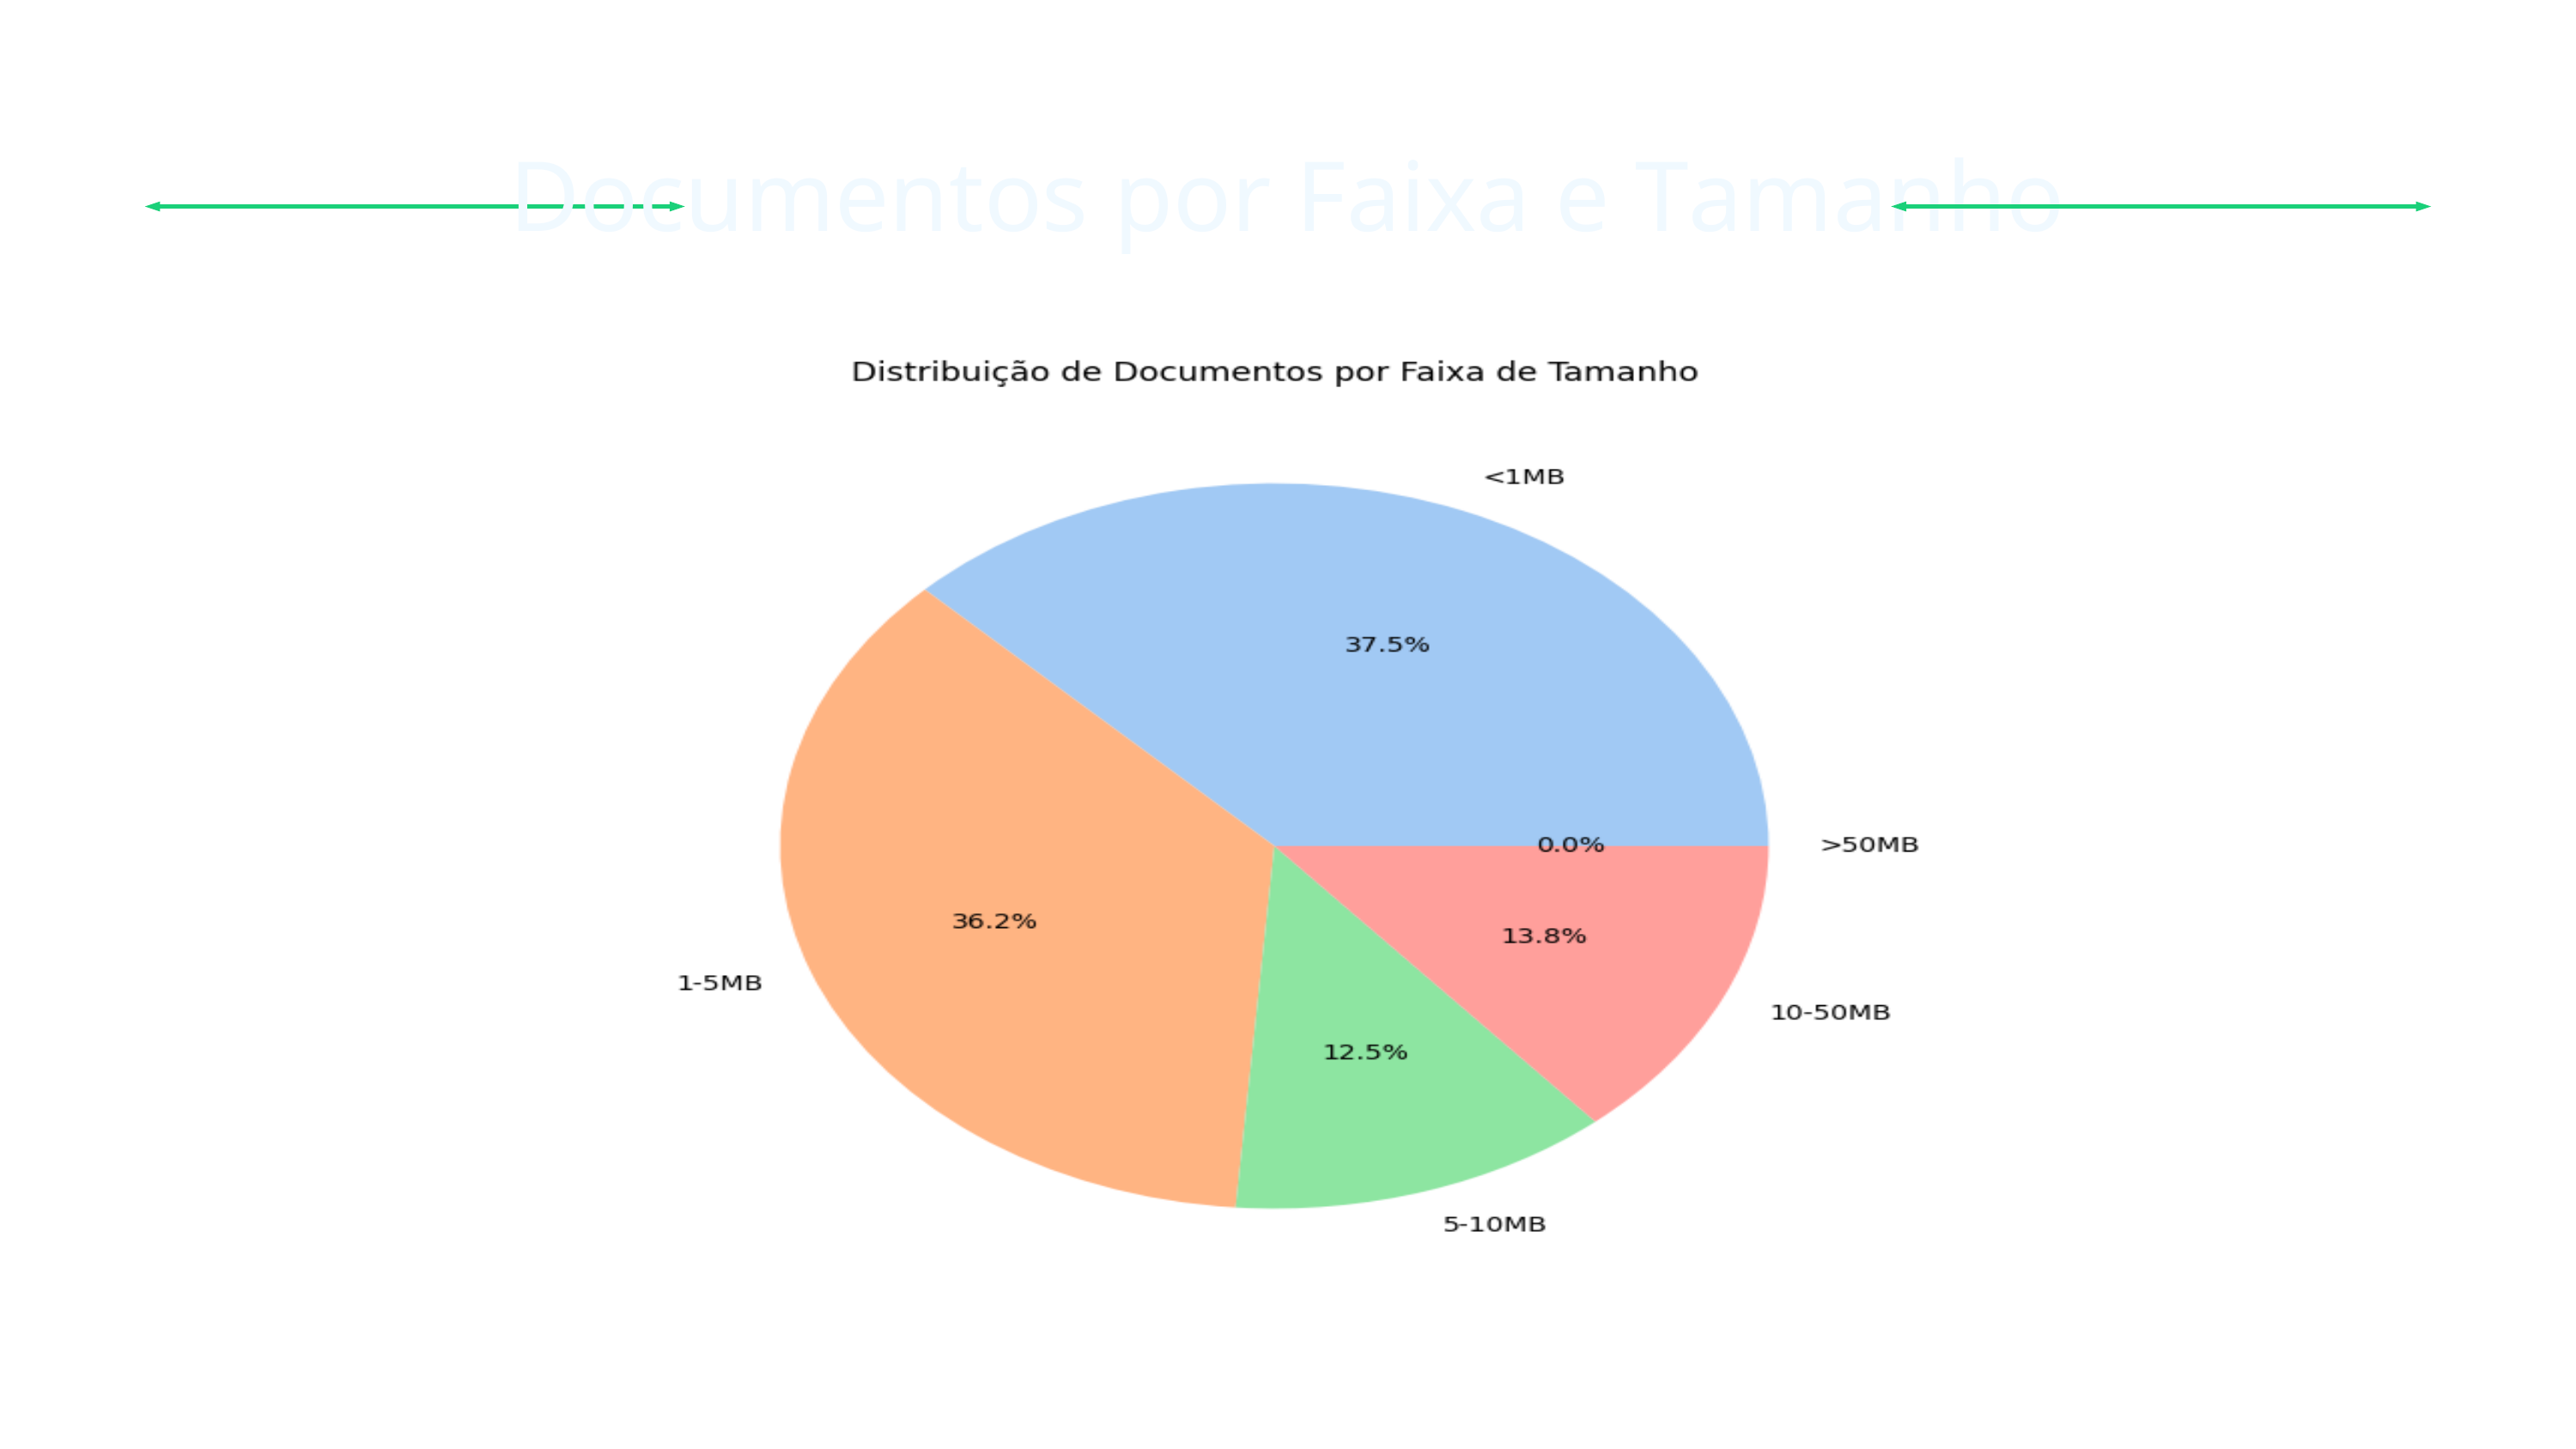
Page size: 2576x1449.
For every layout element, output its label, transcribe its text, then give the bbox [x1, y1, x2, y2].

picture [637, 346, 1939, 1314]
text_box Documentos por Faixa e Tamanho [499, 135, 2077, 252]
